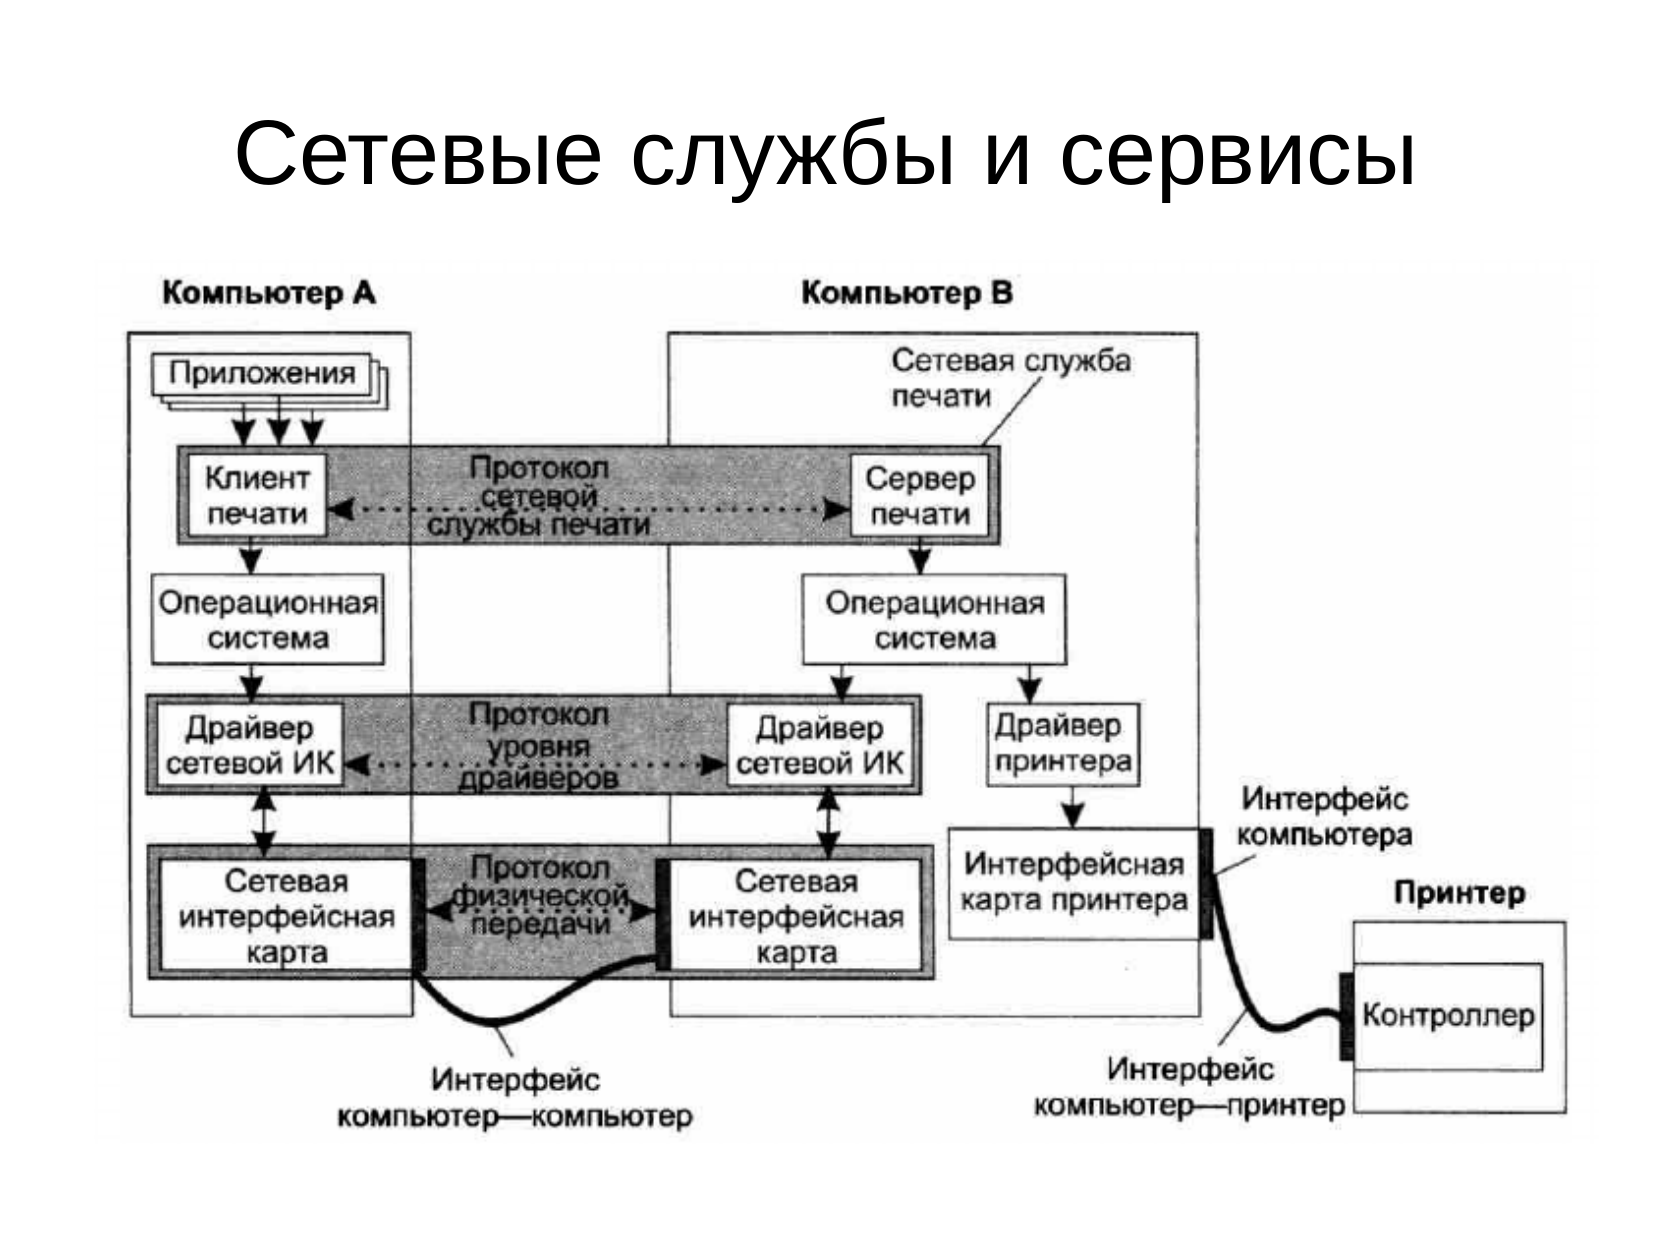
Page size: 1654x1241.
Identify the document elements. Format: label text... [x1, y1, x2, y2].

picture [94, 259, 1599, 1144]
title Сетевые службы и сервисы [82, 49, 1571, 257]
